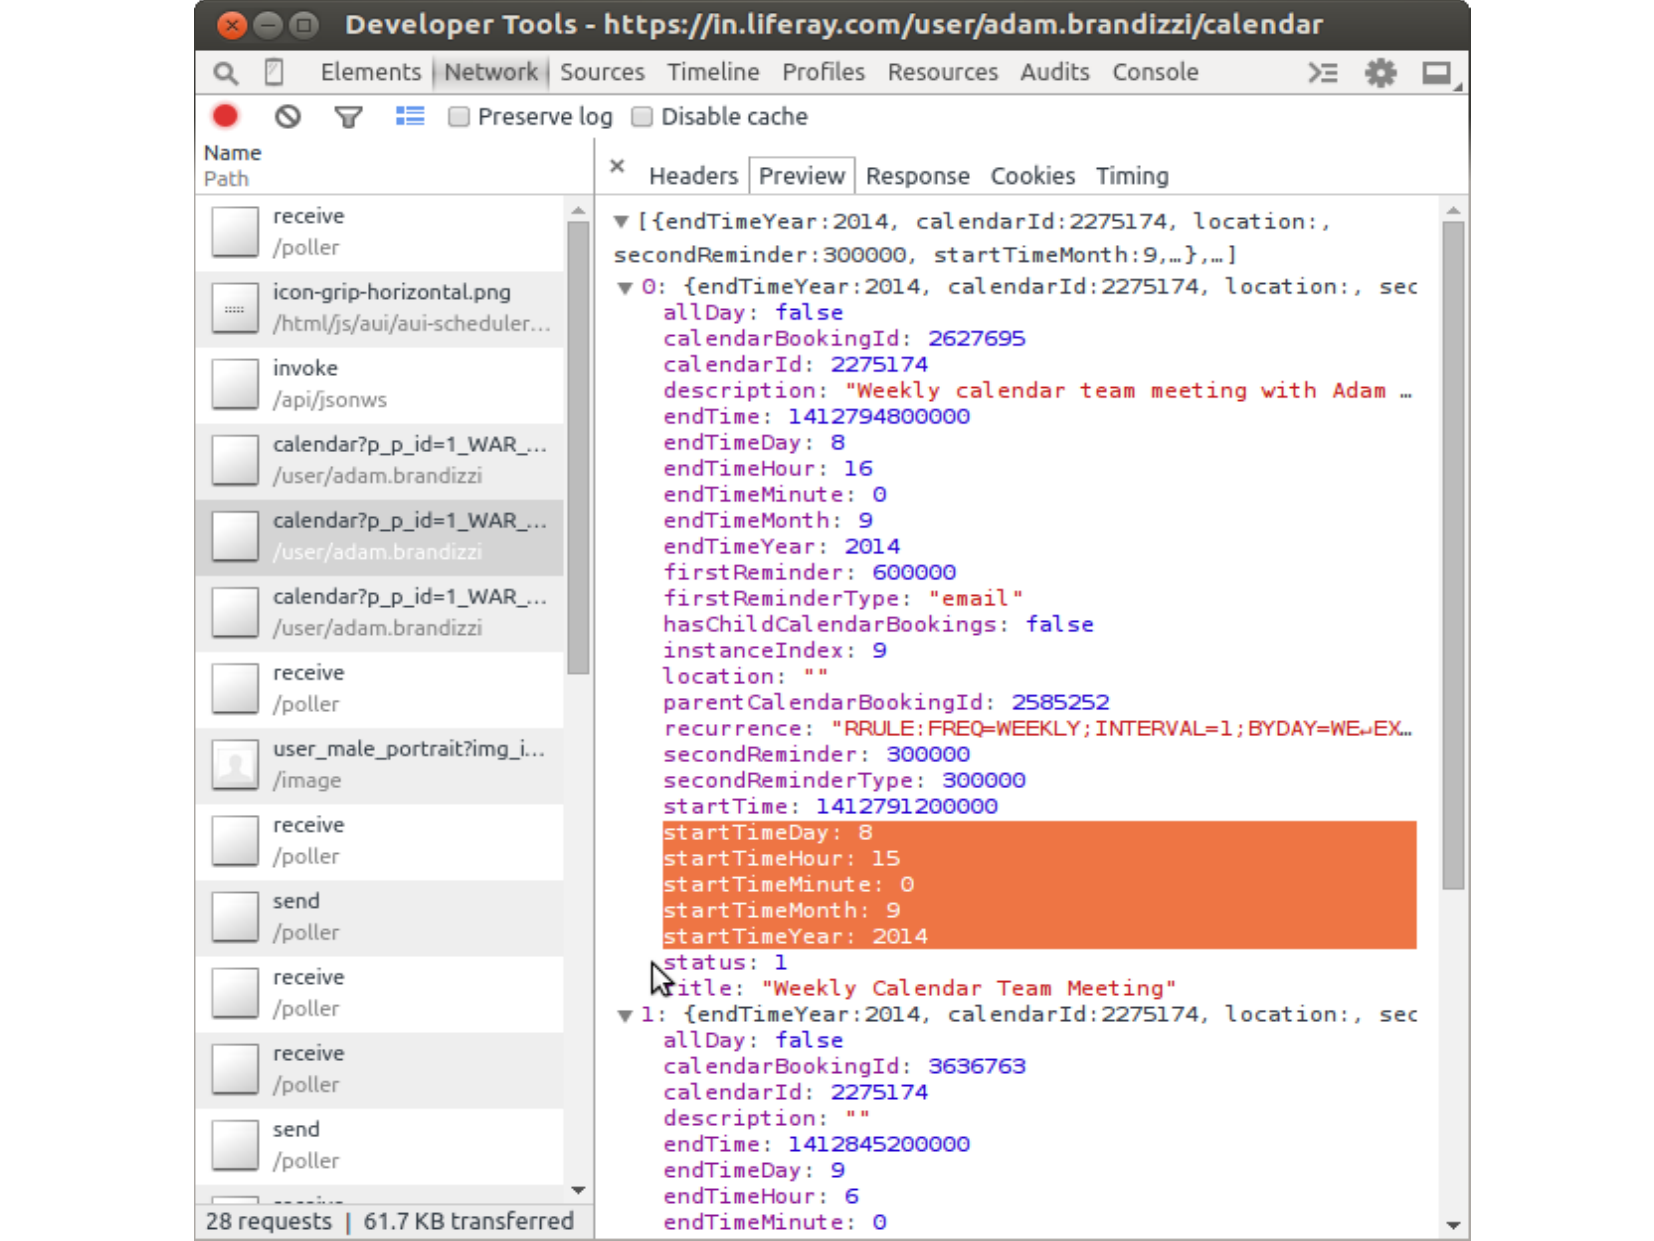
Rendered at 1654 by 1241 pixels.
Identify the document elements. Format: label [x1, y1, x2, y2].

picture [194, 0, 1471, 1241]
